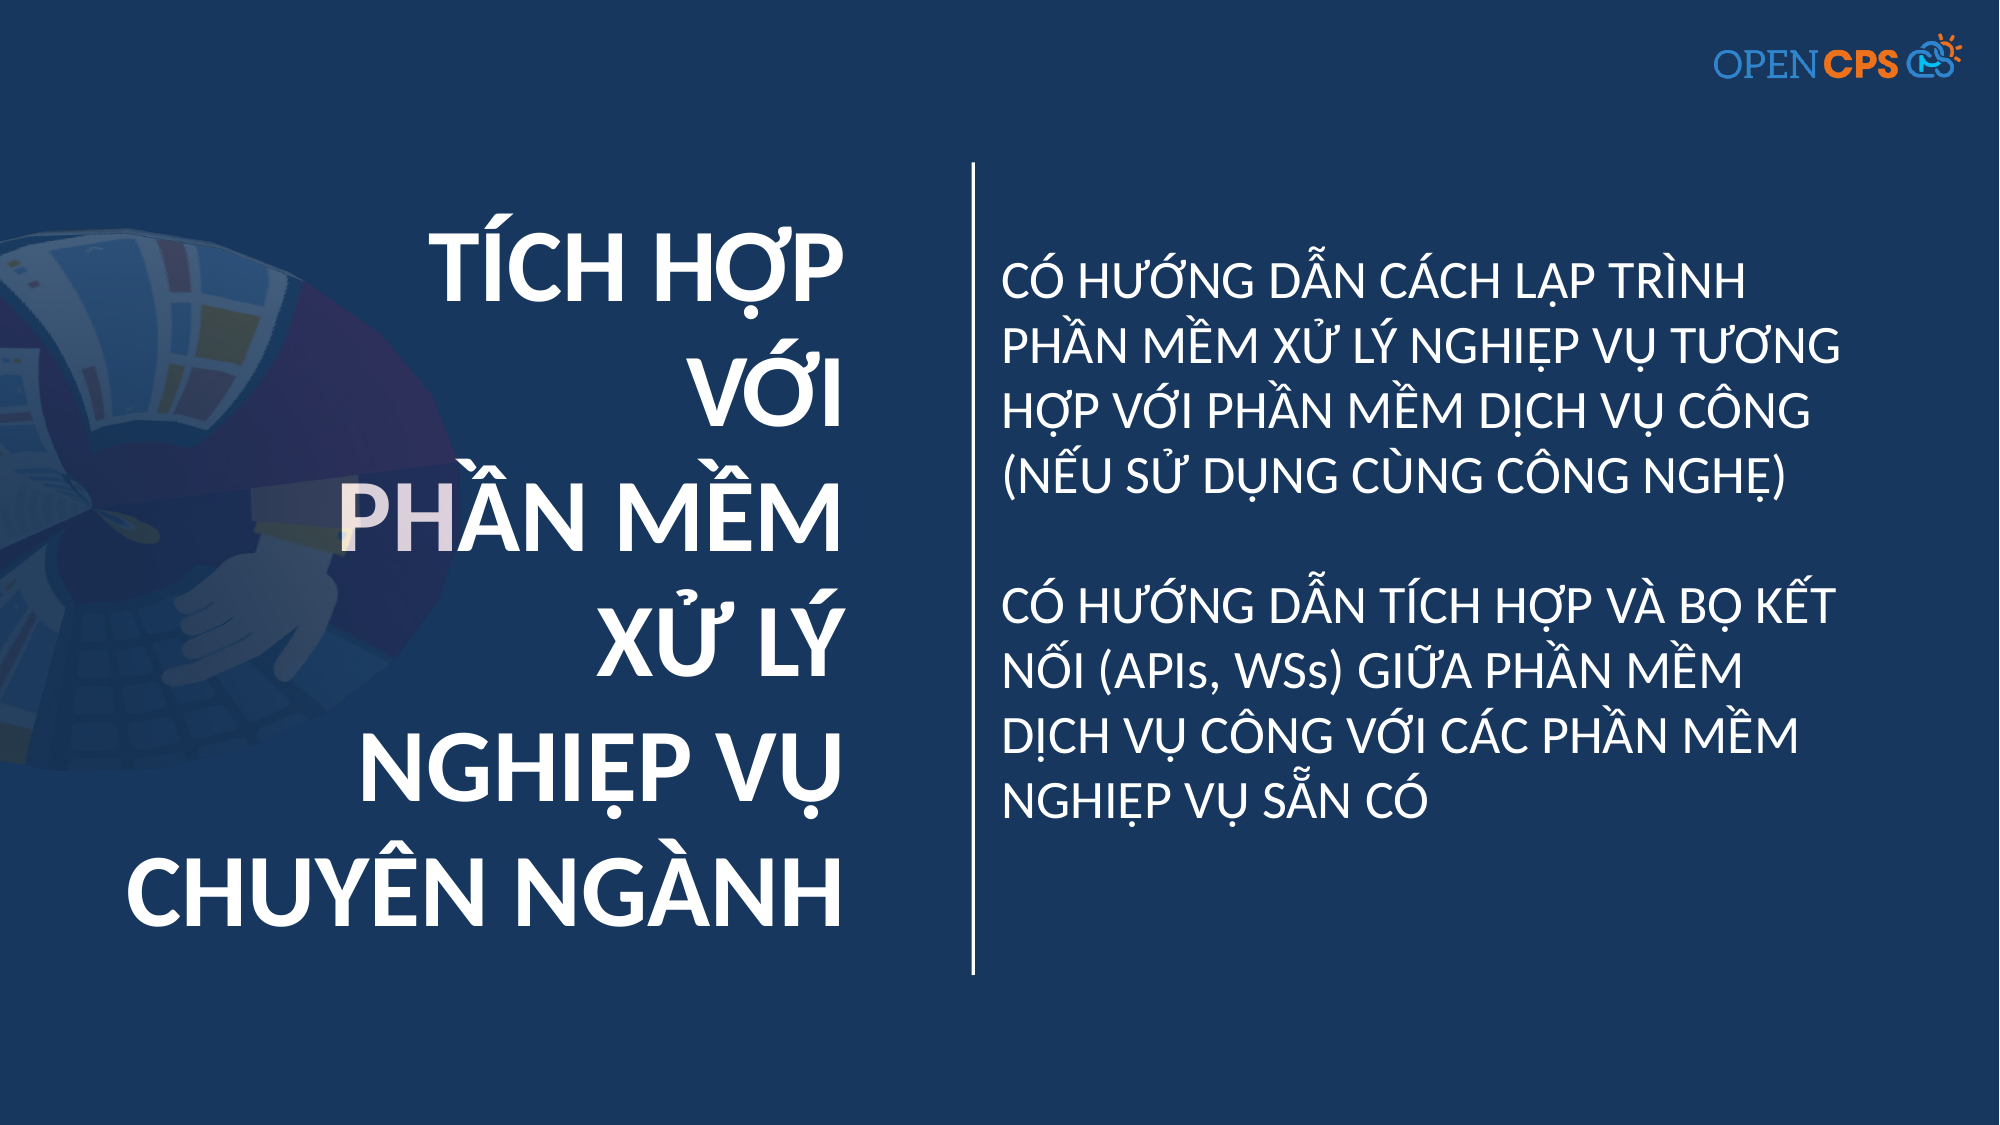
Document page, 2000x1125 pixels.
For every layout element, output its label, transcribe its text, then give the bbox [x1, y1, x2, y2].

text_box Mô hình dịch vụ công trực tryến thống nhất ở tất cả các cấp [111, 232, 461, 591]
text_box CÓ HƯỚNG DẪN CÁCH LẬP TRÌNH PHẦN MỀM XỬ LÝ NGHIỆP VỤ TƯƠNG HỢP VỚI PHẦN MỀM DỊCH VỤ CÔNG (NẾU SỬ DỤNG CÙNG CÔNG NGHỆ) CÓ HƯỚNG DẪN TÍCH HỢP VÀ BỘ KẾT NỐI (APIs, WSs) GIỮA PHẦN MỀM DỊCH VỤ CÔNG VỚI CÁC PHẦN MỀM NGHIỆP VỤ SẴN CÓ [986, 237, 1874, 837]
text_box TÍCH HỢP VỚI PHẦN MỀM XỬ LÝ NGHIỆP VỤ CHUYÊN NGÀNH [111, 189, 885, 955]
picture [1709, 29, 1966, 85]
